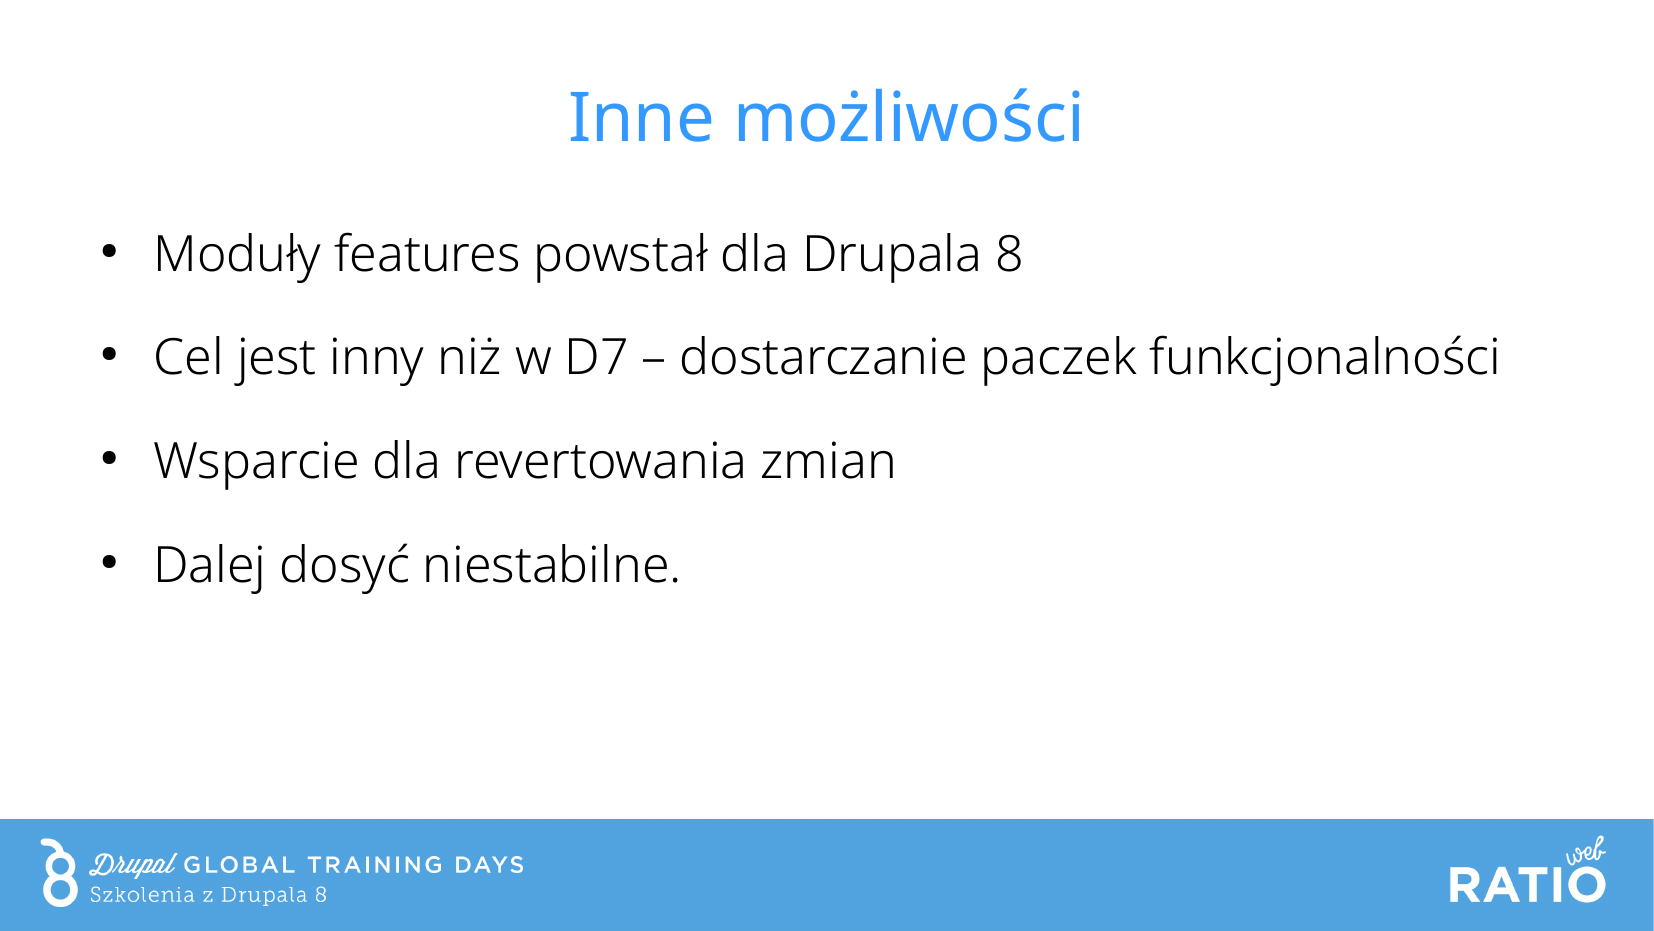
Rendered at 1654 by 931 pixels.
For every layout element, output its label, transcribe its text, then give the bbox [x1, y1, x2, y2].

title Inne możliwości [82, 37, 1571, 193]
picture [0, 0, 1654, 931]
list Moduły features powstał dla Drupala 8 Cel jest inny niż w D7 – dostarczanie paczek funkcjonalności Wsparcie dla revertowania zmian Dalej dosyć niestabilne. [82, 217, 1571, 758]
